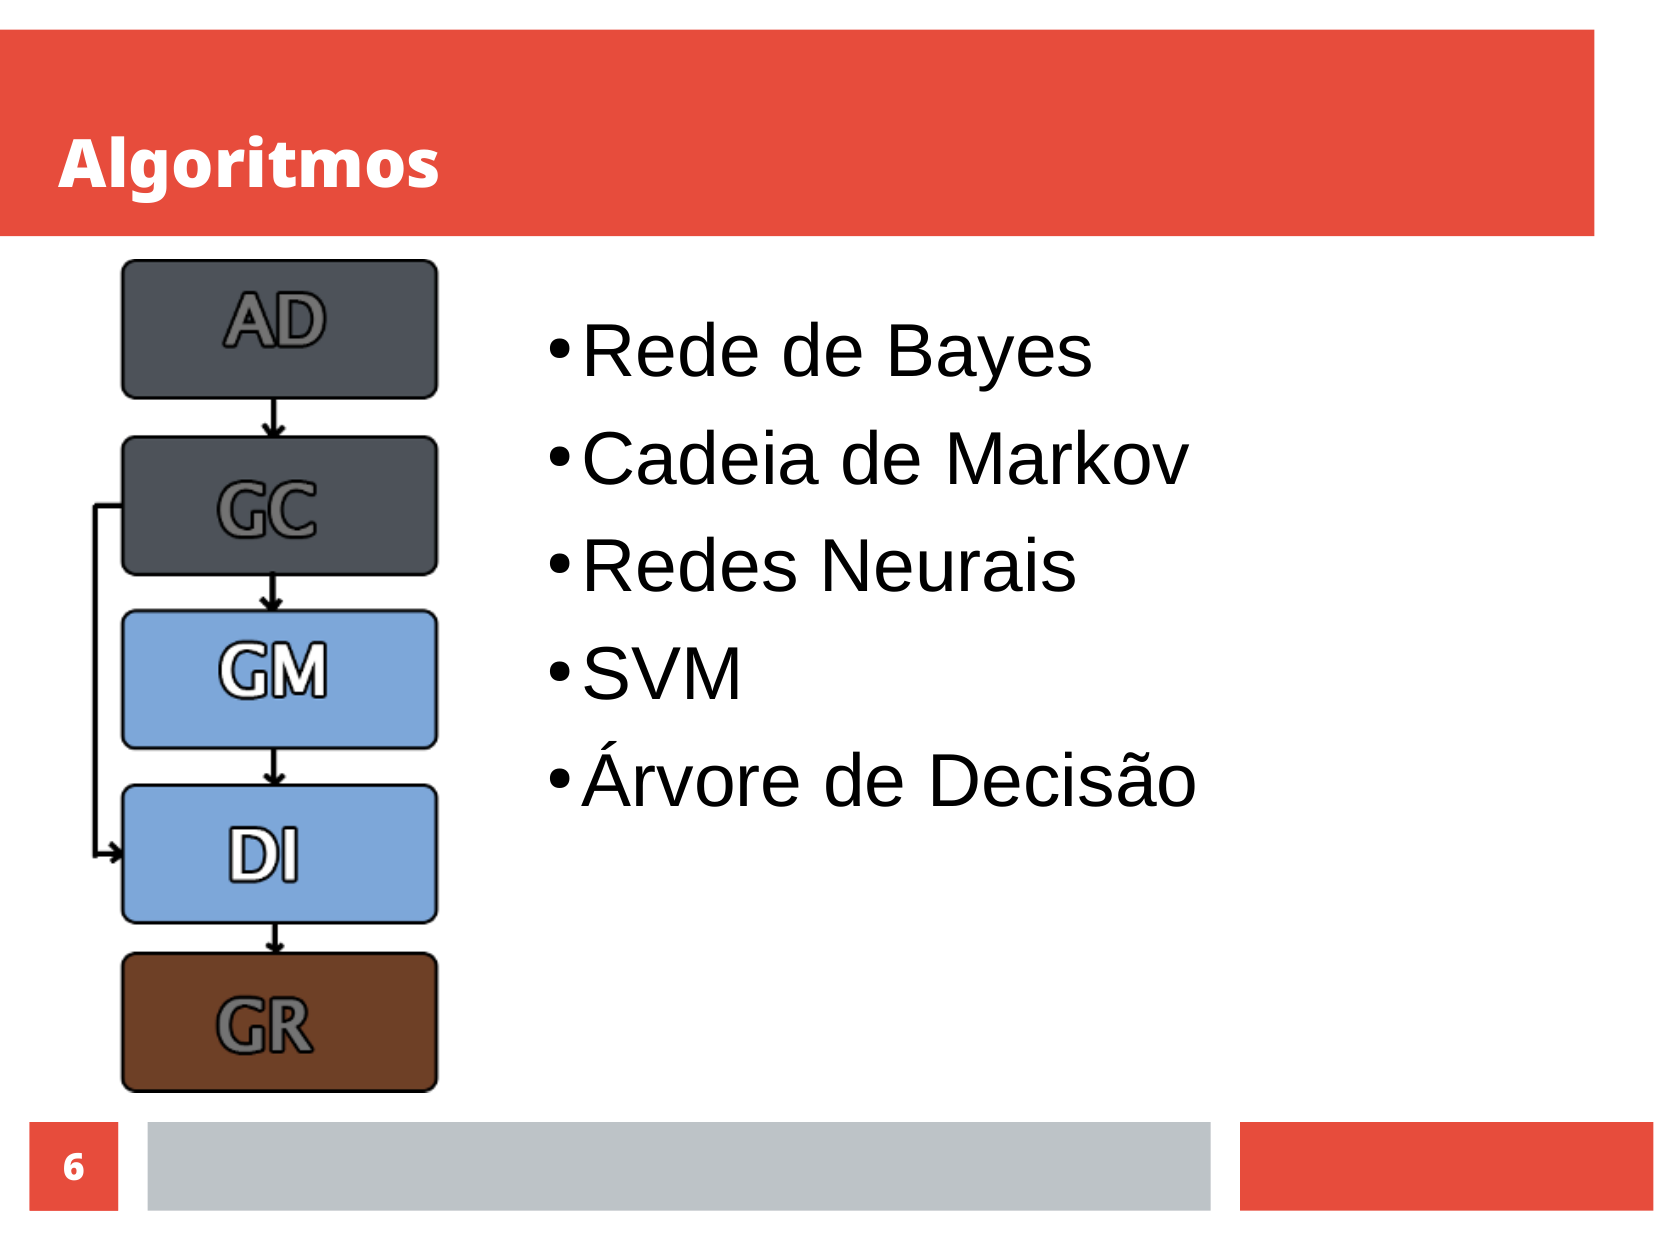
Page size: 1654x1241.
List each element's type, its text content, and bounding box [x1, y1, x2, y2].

title Algoritmos [59, 59, 1595, 207]
picture [88, 259, 1261, 1093]
text_box Rede de Bayes Cadeia de Markov Redes Neurais SVM Árvore de Decisão [531, 301, 1583, 1241]
